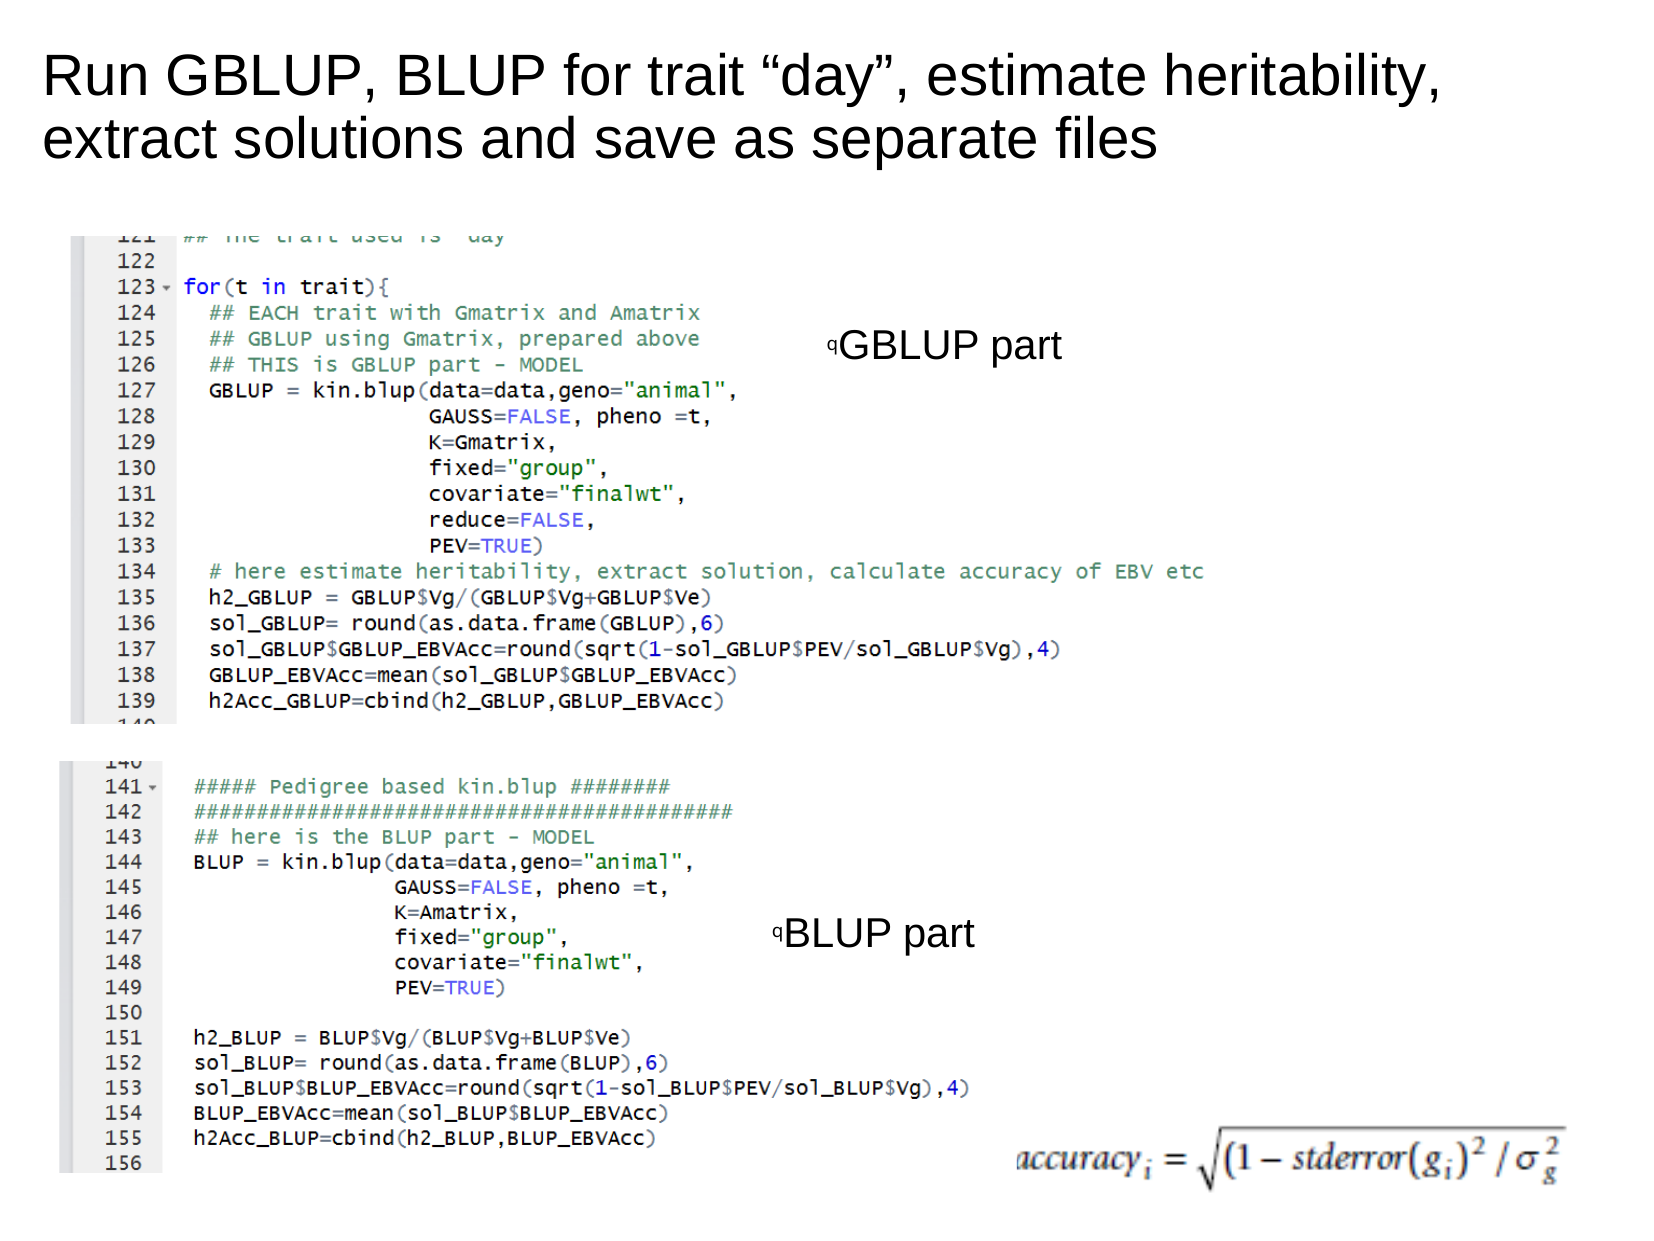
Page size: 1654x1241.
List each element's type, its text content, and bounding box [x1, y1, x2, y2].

text_box GBLUP part [812, 310, 1295, 376]
picture [59, 761, 1574, 1211]
text_box Run GBLUP, BLUP for trait “day”, estimate heritability, extract solutions and save as separate files [27, 37, 1642, 208]
picture [70, 236, 1386, 724]
text_box BLUP part [757, 898, 1241, 963]
